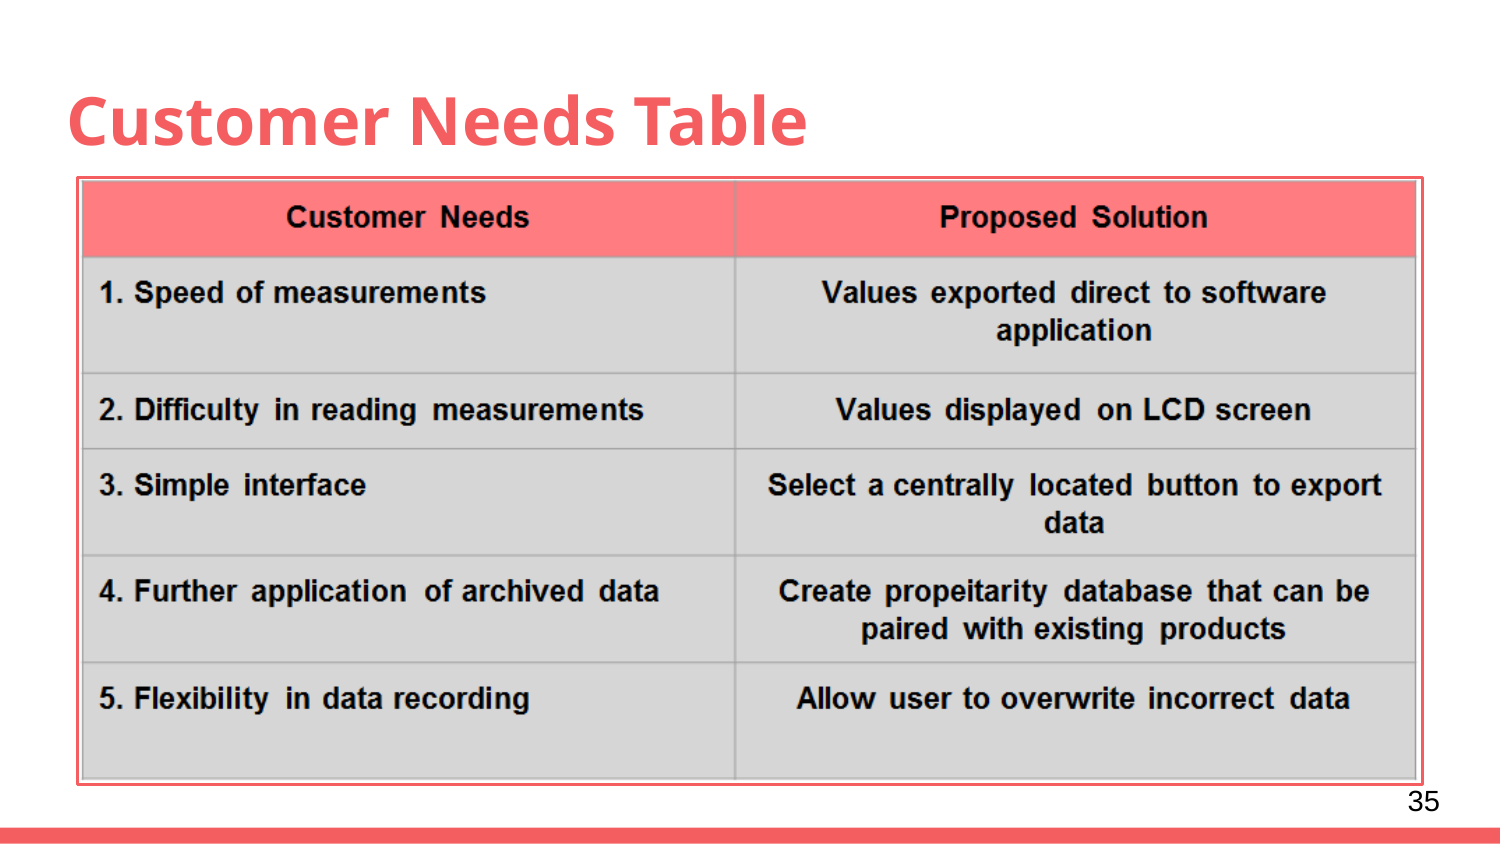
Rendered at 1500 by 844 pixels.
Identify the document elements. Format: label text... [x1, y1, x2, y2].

title Customer Needs Table [51, 64, 1449, 167]
slide_number <number> [1392, 767, 1483, 833]
picture [78, 179, 1422, 783]
